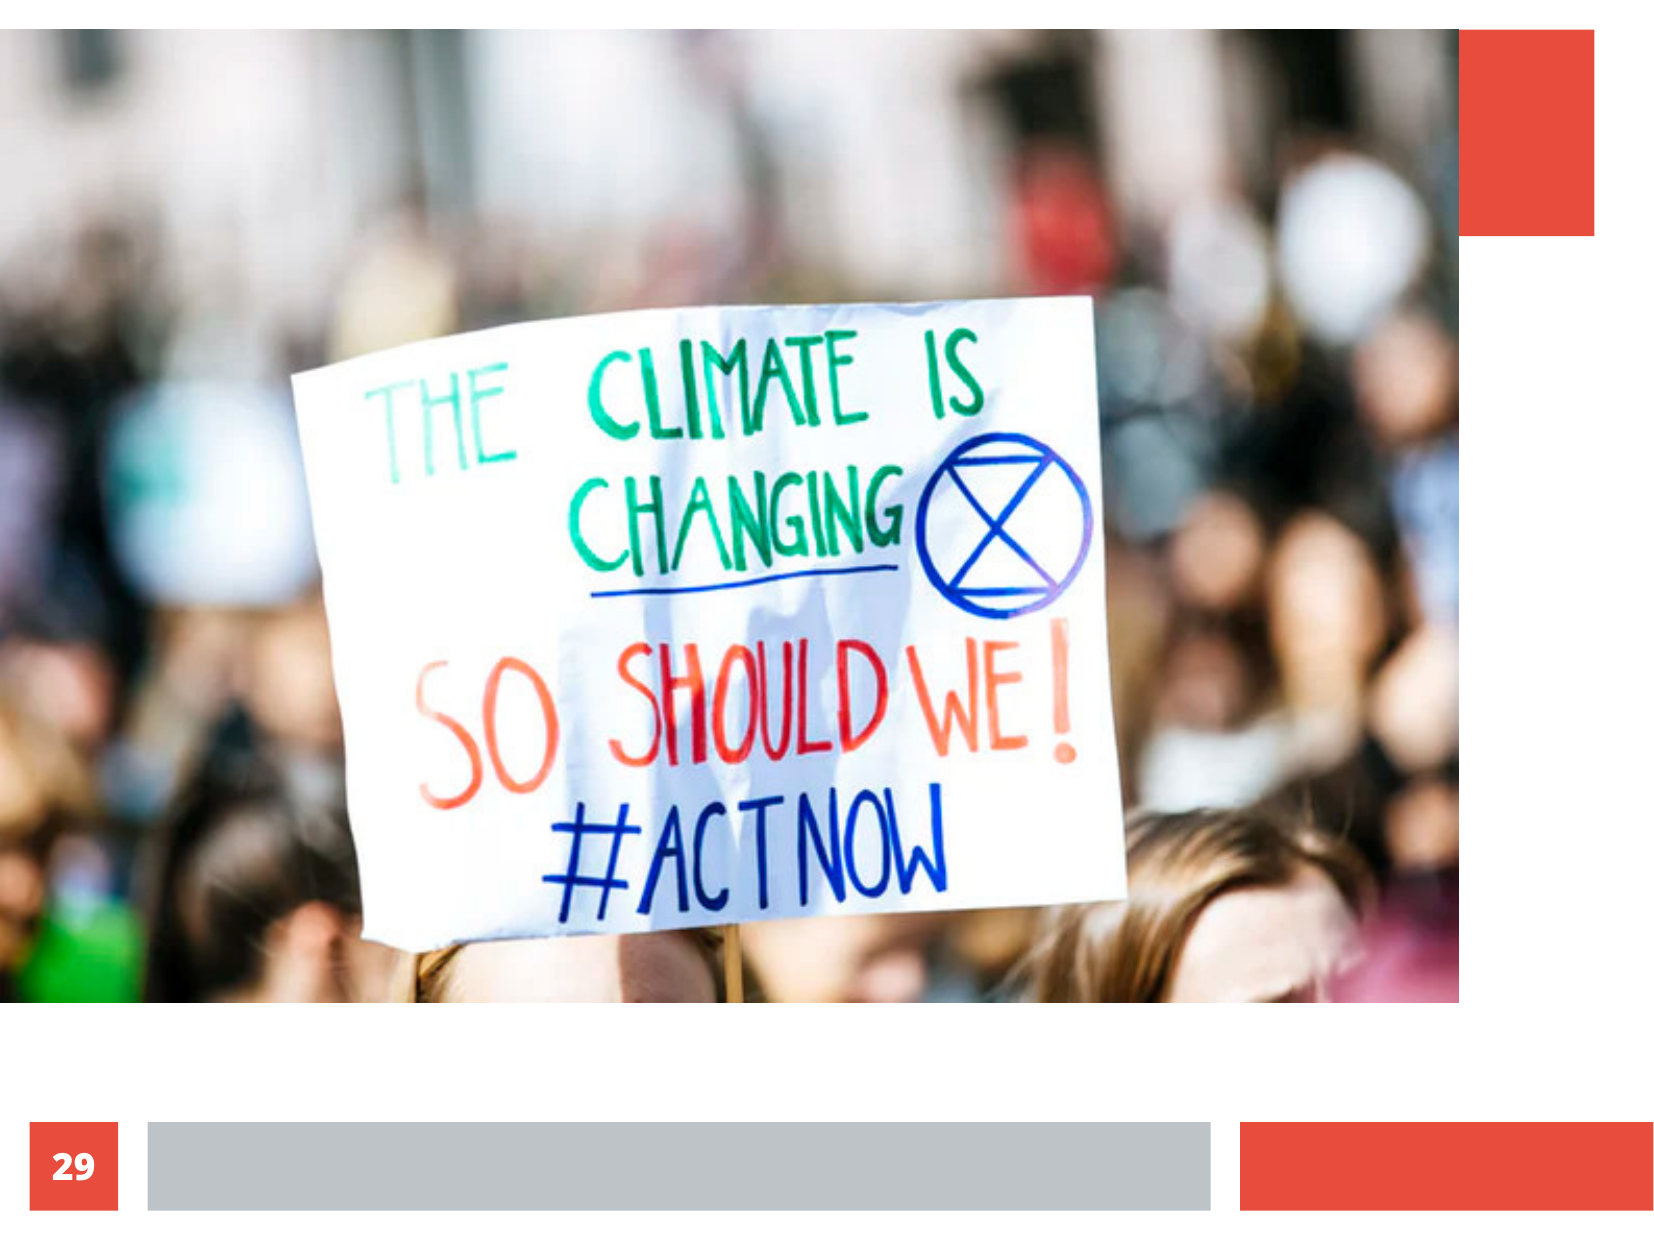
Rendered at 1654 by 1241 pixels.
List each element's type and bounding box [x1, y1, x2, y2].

picture [0, 29, 1459, 1003]
